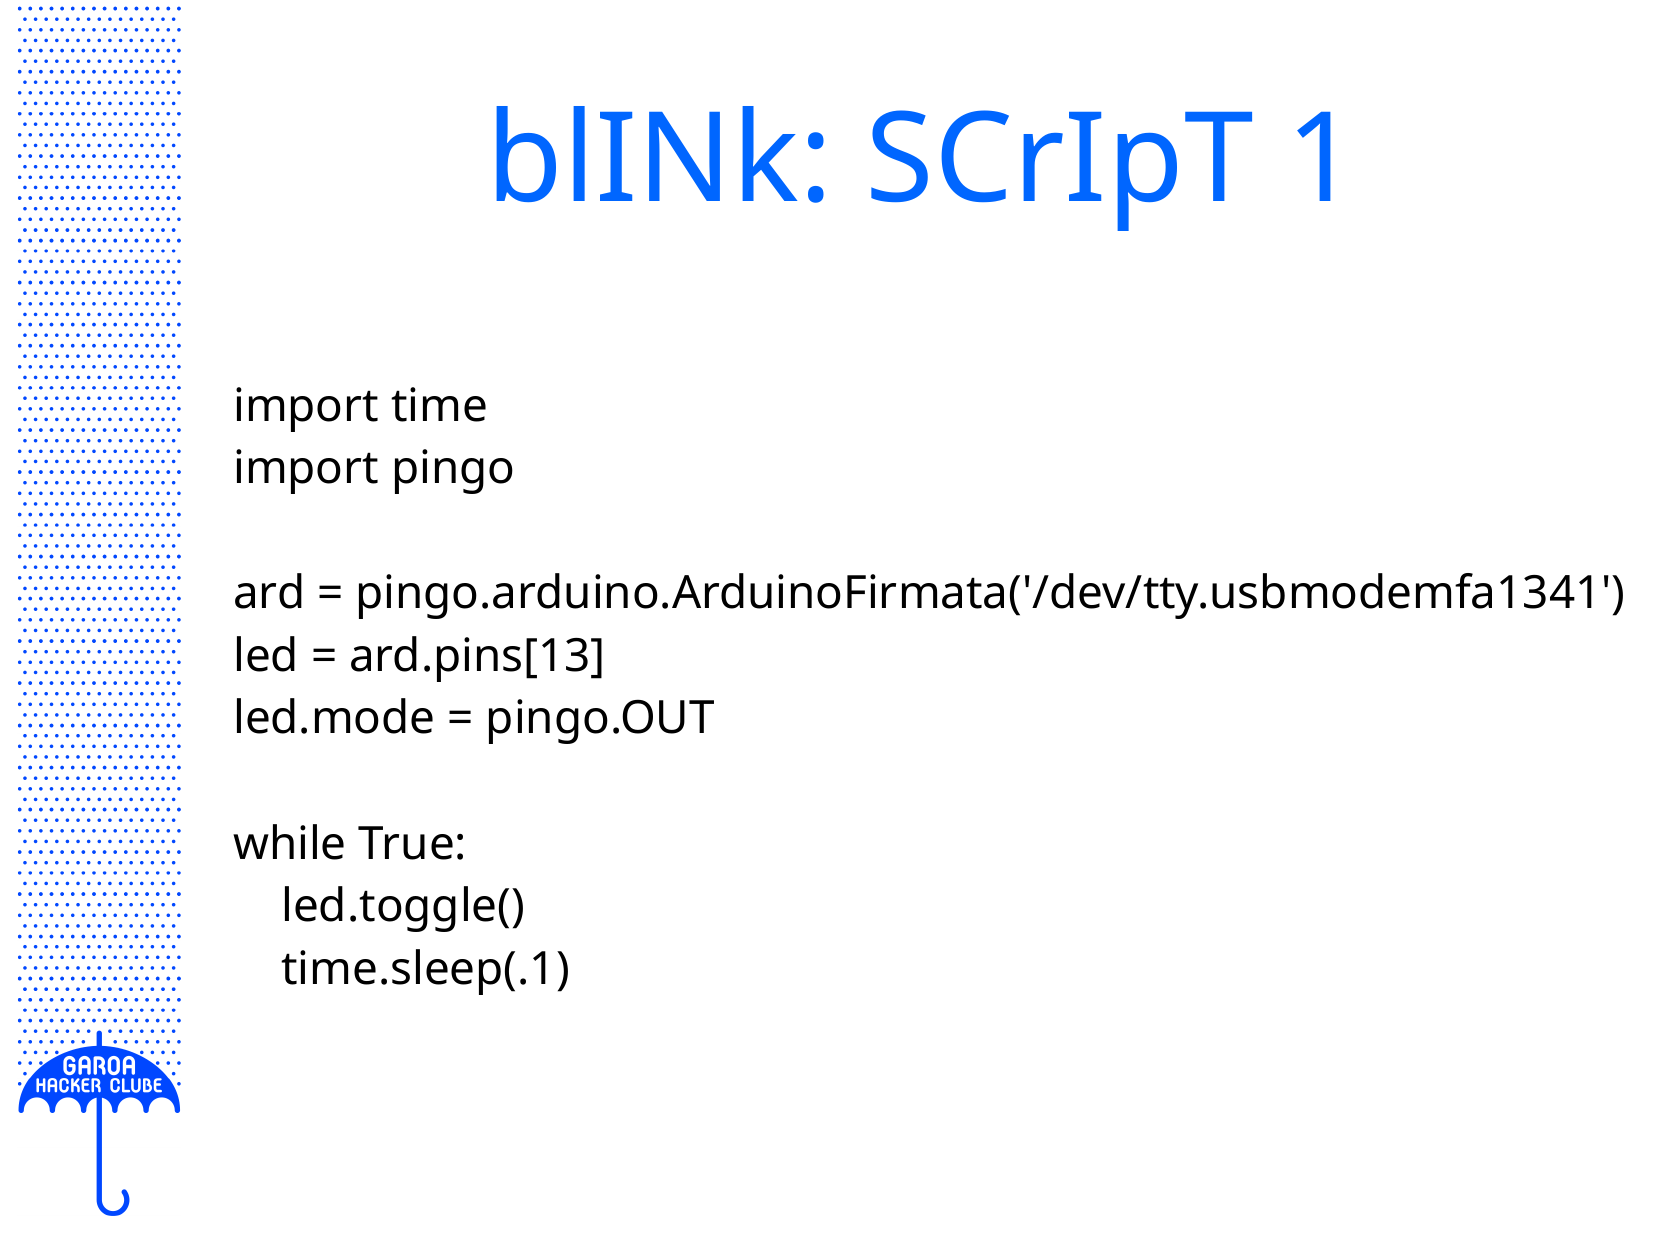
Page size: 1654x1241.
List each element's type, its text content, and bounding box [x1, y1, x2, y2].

title blINk: SCrIpT 1 [210, 49, 1636, 257]
picture [17, 0, 181, 1216]
text_box import time import pingo ard = pingo.arduino.ArduinoFirmata('/dev/tty.usbmodemfa1341') led = ard.pins[13] led.mode = pingo.OUT while True: led.toggle() time.sleep(.1) [218, 364, 1651, 838]
